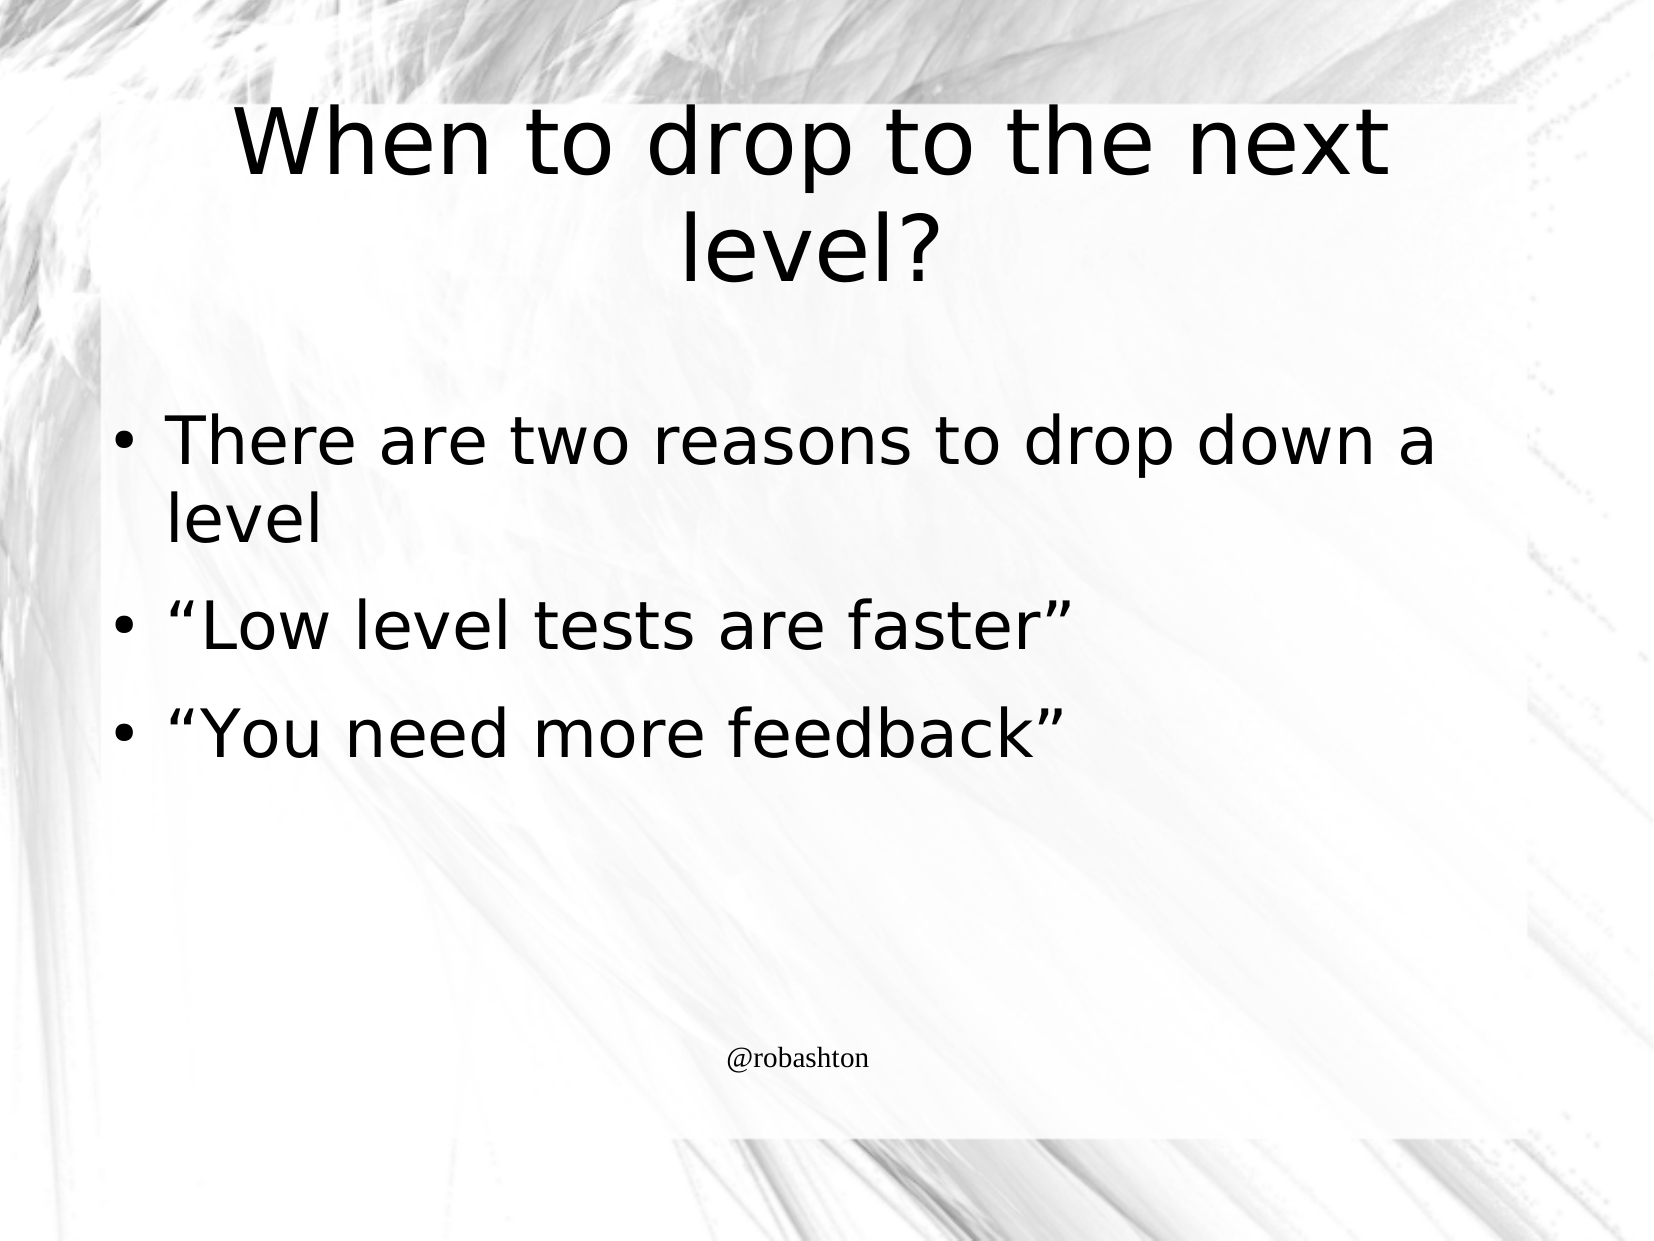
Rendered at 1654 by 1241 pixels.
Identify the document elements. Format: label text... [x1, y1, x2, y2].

list There are two reasons to drop down a level “Low level tests are faster” “You need more feedback” [94, 402, 1548, 1123]
picture [0, 0, 1654, 1241]
title When to drop to the next level? [118, 89, 1506, 304]
